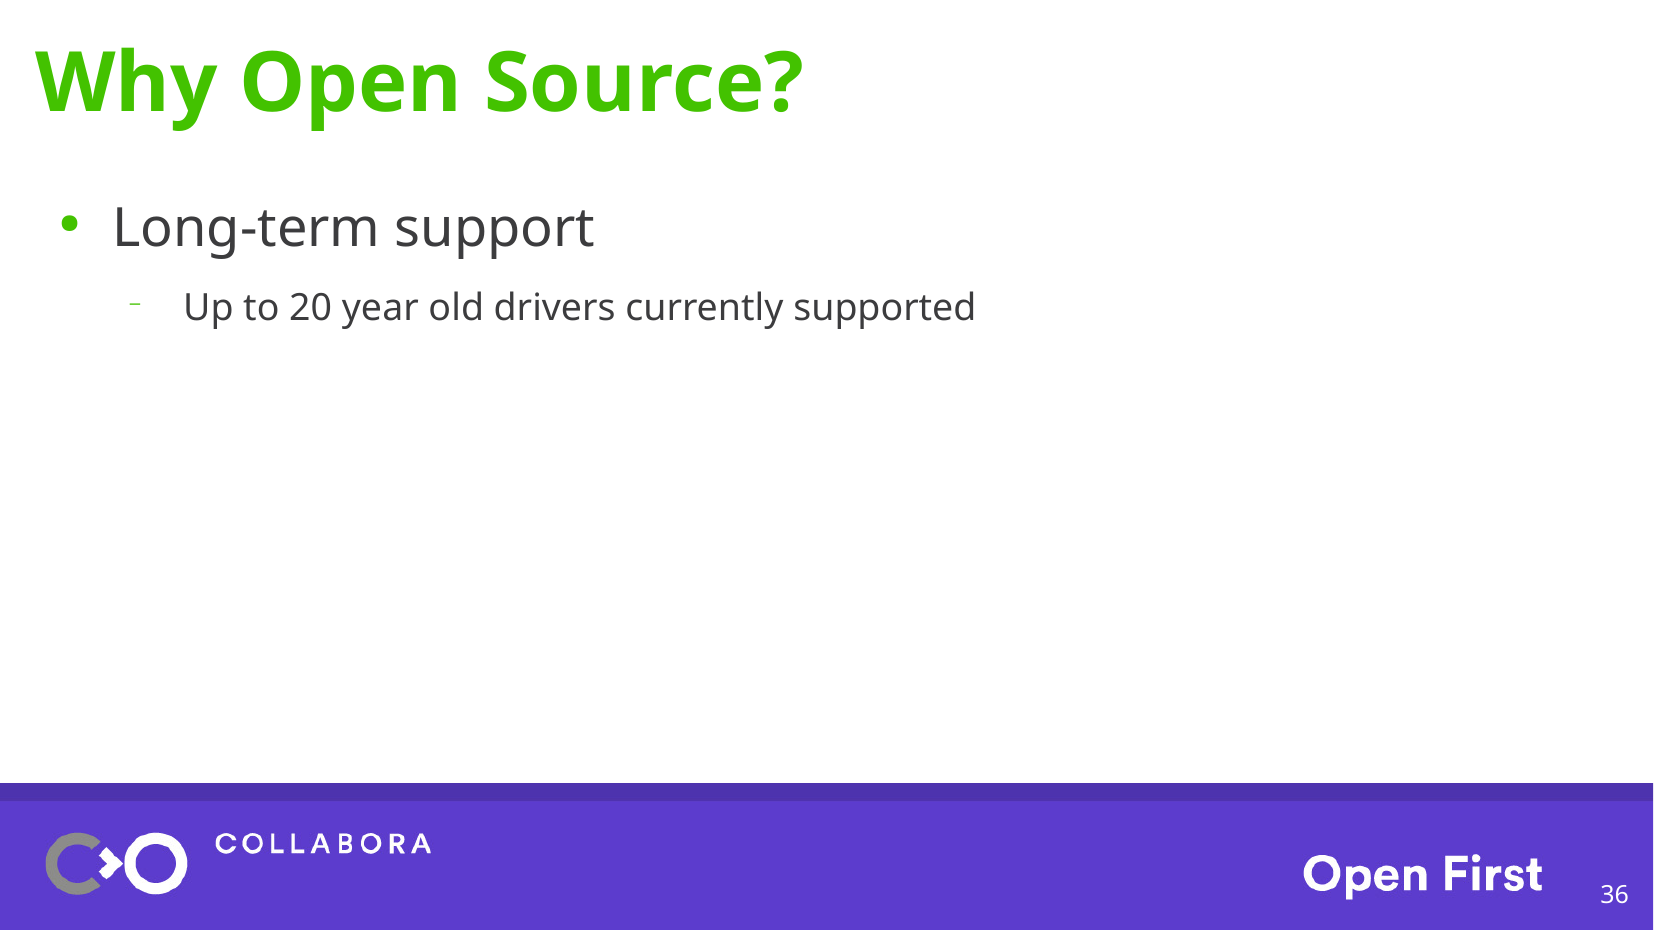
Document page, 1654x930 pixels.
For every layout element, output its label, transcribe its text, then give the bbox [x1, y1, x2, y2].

title Why Open Source? [35, 28, 1608, 192]
list Long-term support Up to 20 year old drivers currently supported [41, 160, 1613, 804]
picture [0, 0, 1654, 930]
